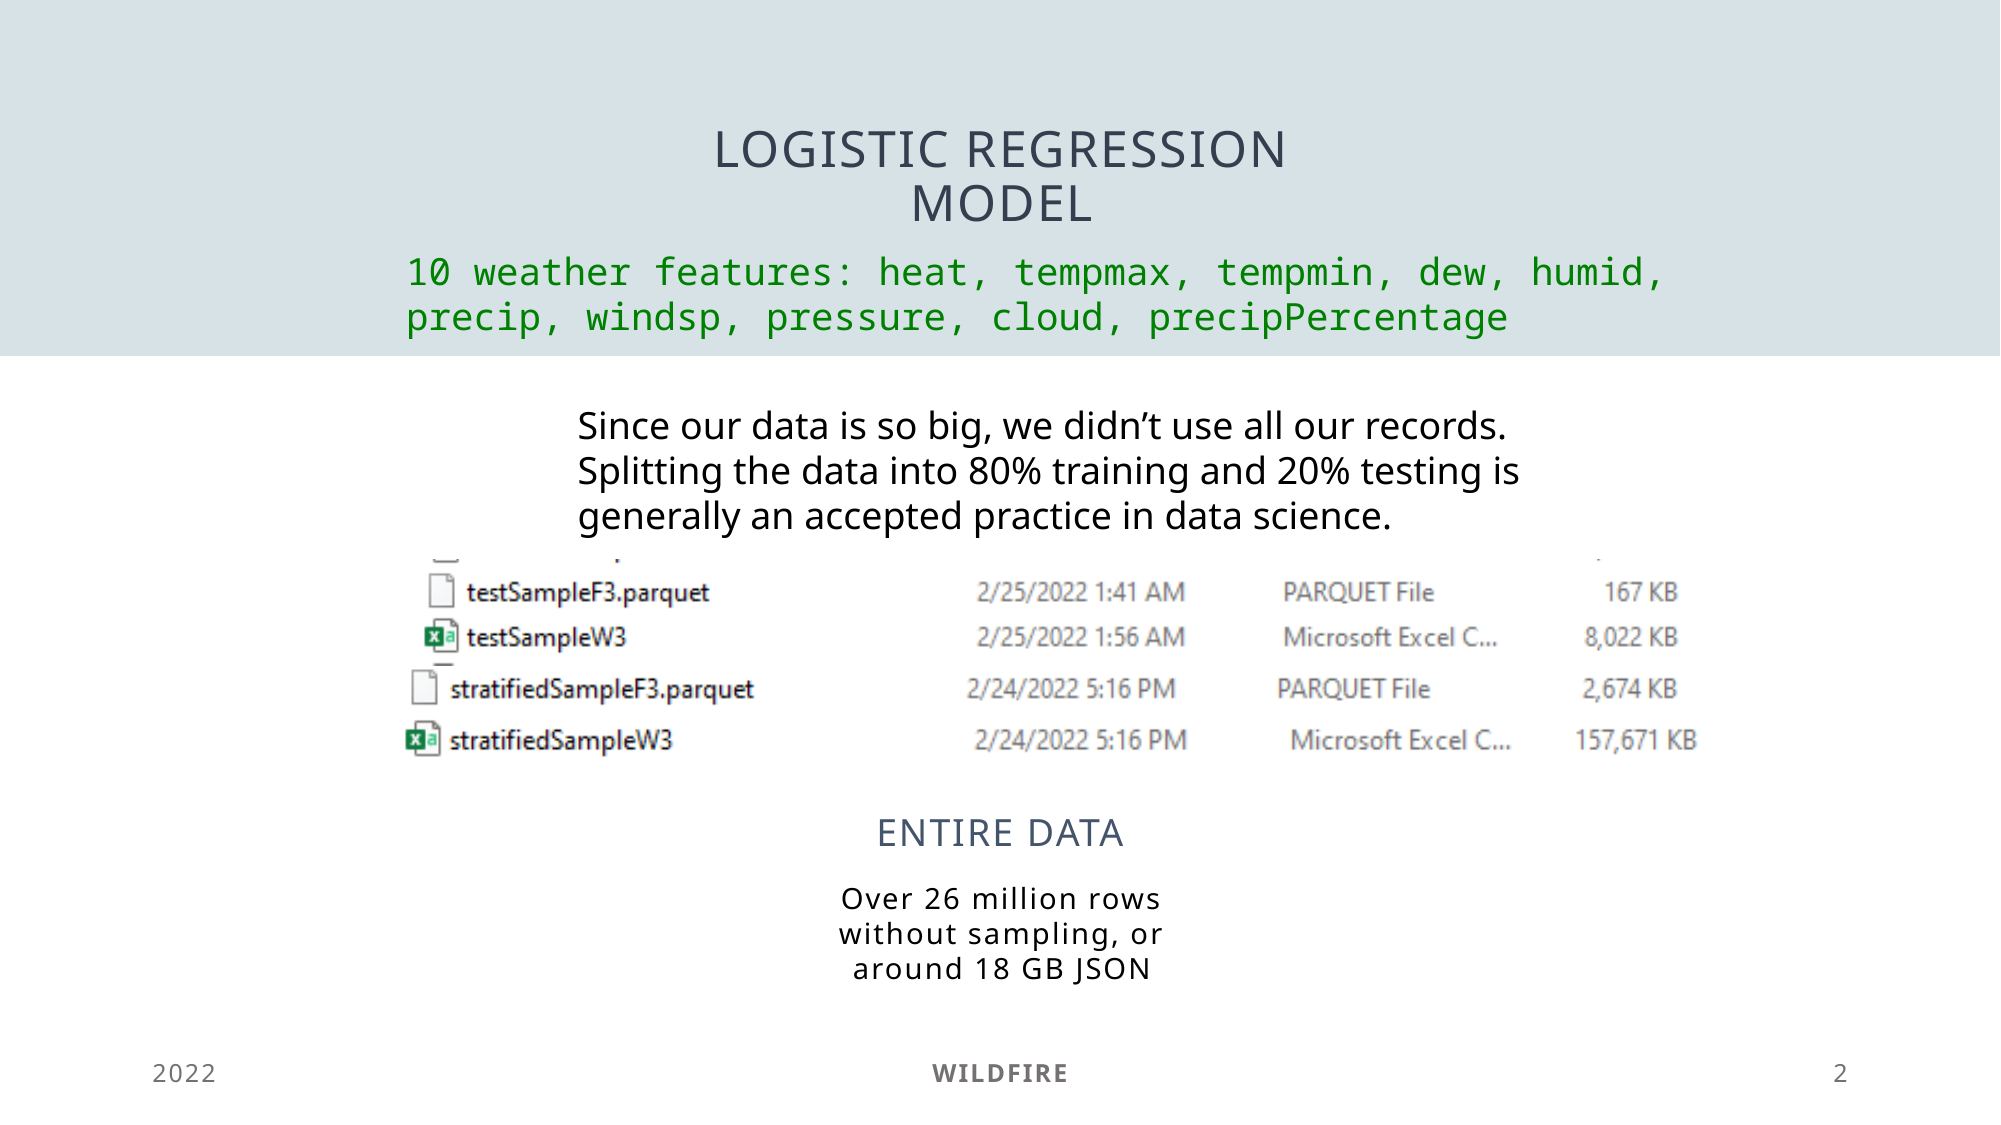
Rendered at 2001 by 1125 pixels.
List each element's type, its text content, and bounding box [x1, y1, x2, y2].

slide_number 2 [1412, 1042, 1863, 1103]
title Logistic regression model [662, 101, 1342, 240]
text_box Since our data is so big, we didn’t use all our records. Splitting the data into 80% training and 20% testing is generally an accepted practice in data science. [562, 394, 1563, 559]
slide_number 2022 [137, 1042, 588, 1103]
picture [391, 668, 1746, 768]
picture [404, 559, 1700, 666]
list Over 26 million rows without sampling, or around 18 GB JSON [806, 872, 1198, 1022]
footer wildfire [662, 1042, 1338, 1103]
list Entire data [804, 768, 1196, 863]
text_box 10 weather features: heat, tempmax, tempmin, dew, humid, precip, windsp, pressure, cloud, precipPercentage [391, 240, 1773, 346]
